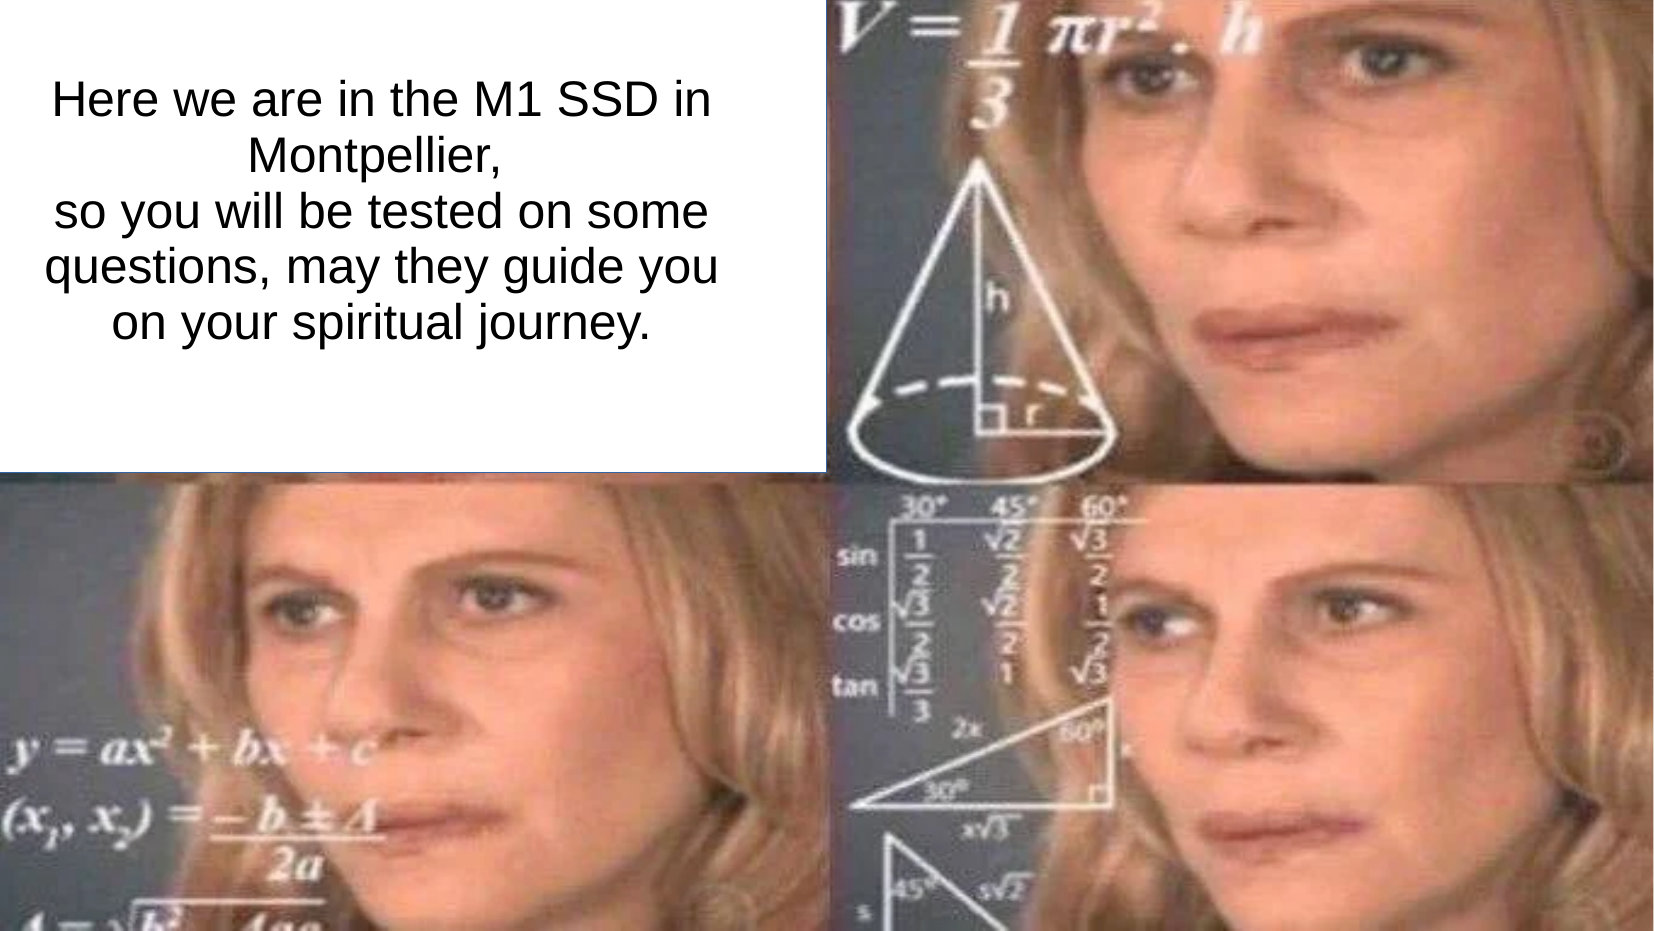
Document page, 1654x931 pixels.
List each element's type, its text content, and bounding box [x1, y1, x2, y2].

text_box Here we are in the M1 SSD in Montpellier, so you will be tested on some questions, may they guide you on your spiritual journey. [29, 64, 773, 358]
picture [0, 0, 1654, 931]
text_box [0, 0, 827, 473]
